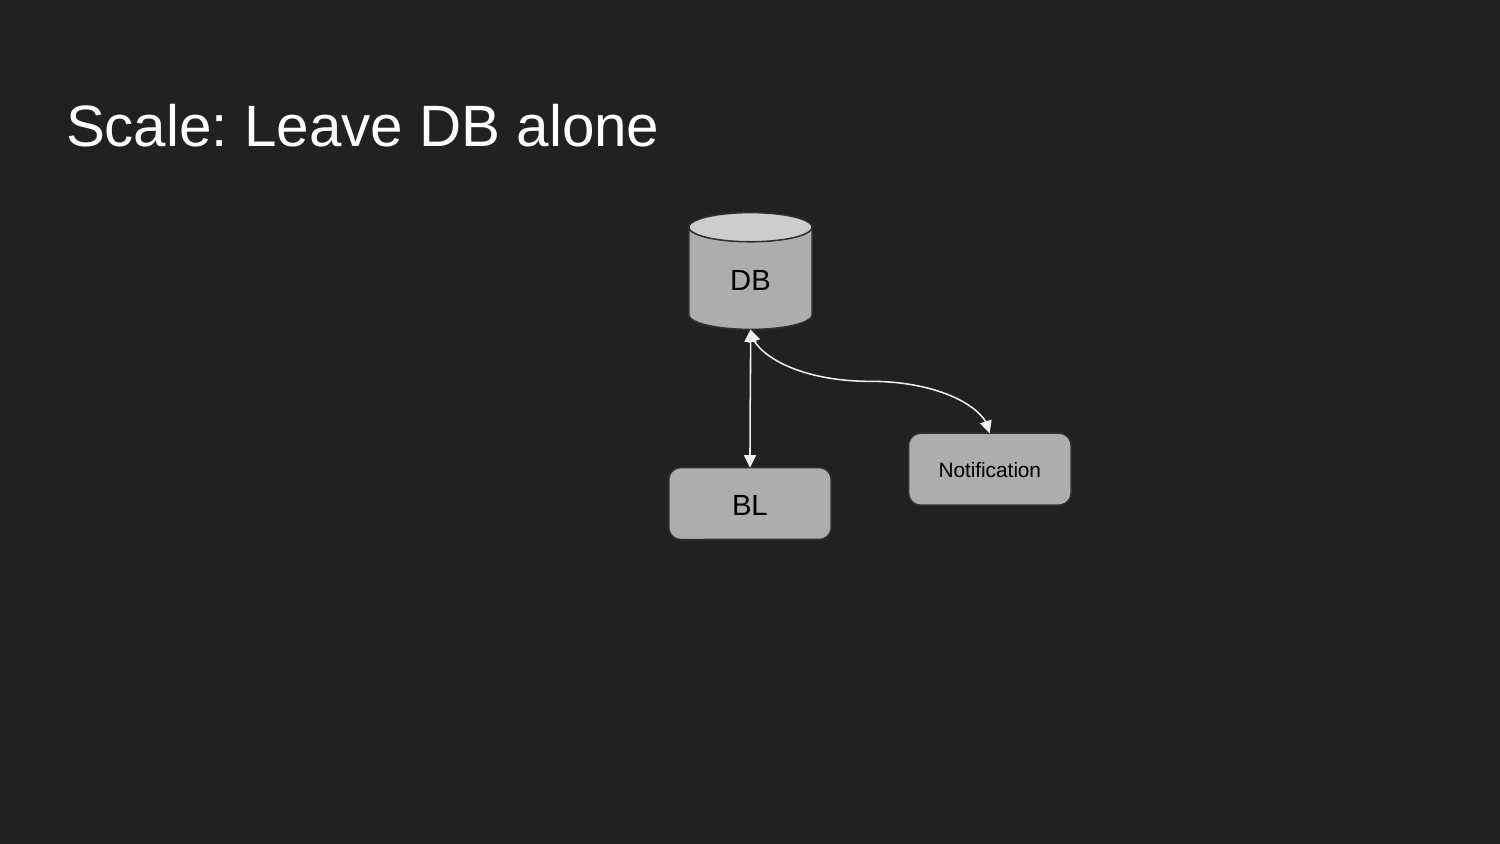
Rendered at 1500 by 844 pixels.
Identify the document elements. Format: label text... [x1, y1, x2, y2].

text_box DB [688, 228, 813, 330]
text_box BL [668, 467, 832, 540]
text_box Notification [908, 433, 1072, 506]
title Scale: Leave DB alone [51, 72, 1449, 167]
